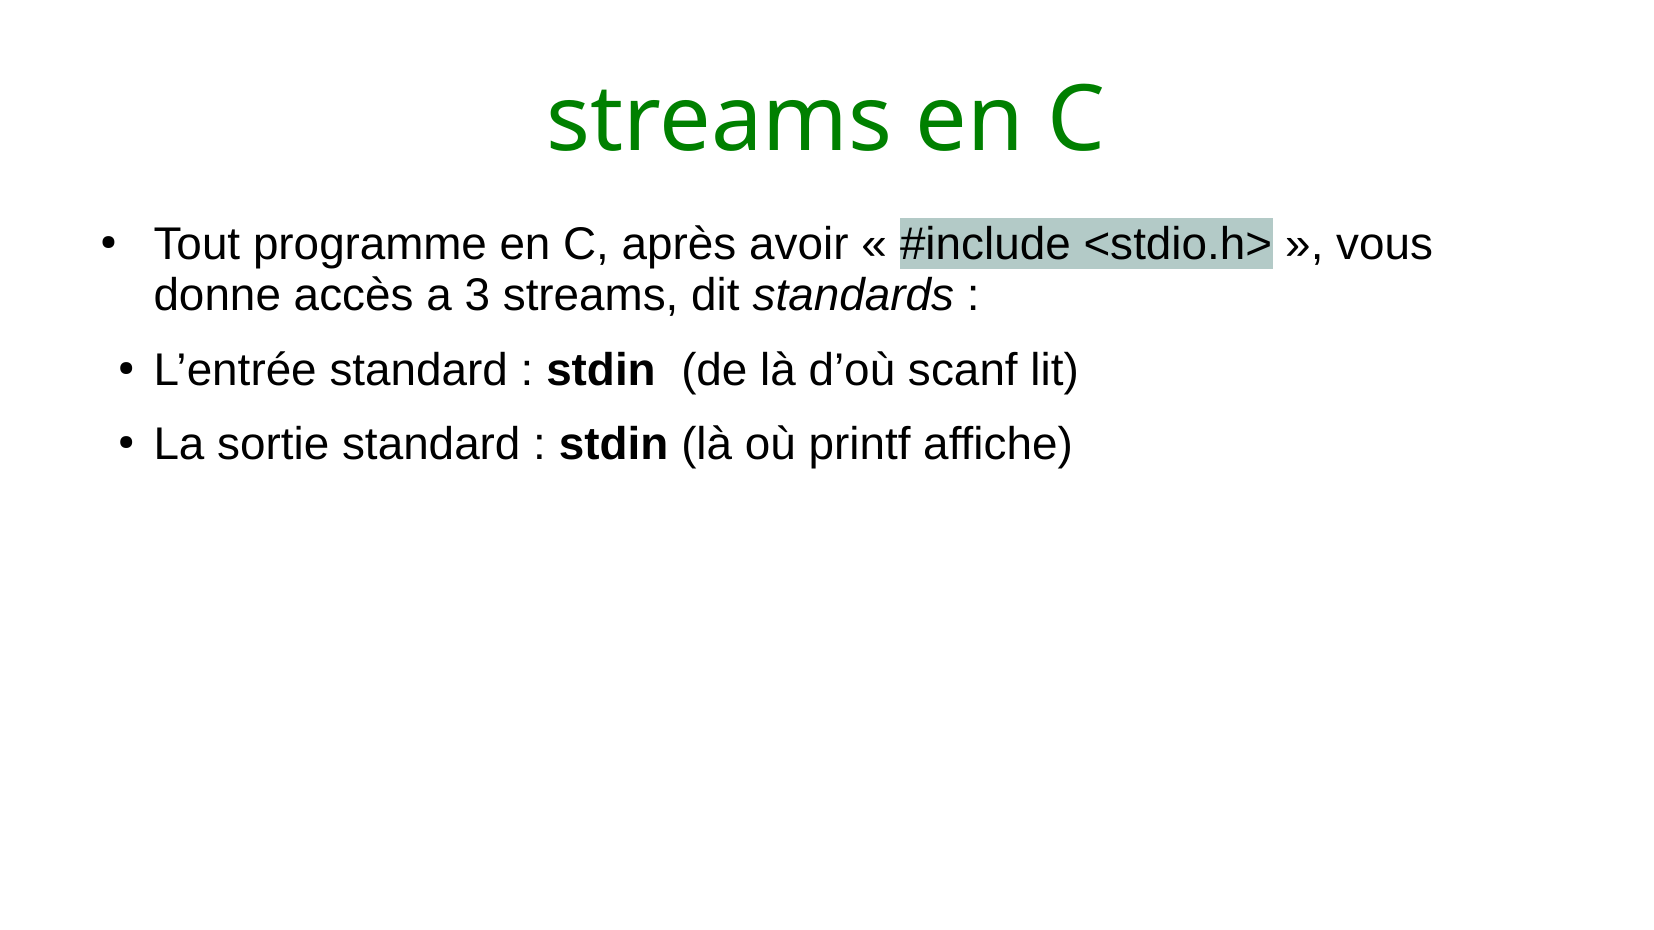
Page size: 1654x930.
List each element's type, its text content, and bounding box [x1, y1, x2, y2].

title streams en C [82, 37, 1571, 193]
list Tout programme en C, après avoir « #include <stdio.h> », vous donne accès a 3 streams, dit standards : L’entrée standard : stdin (de là d’où scanf lit) La sortie standard : stdin (là où printf affiche) [82, 217, 1571, 757]
